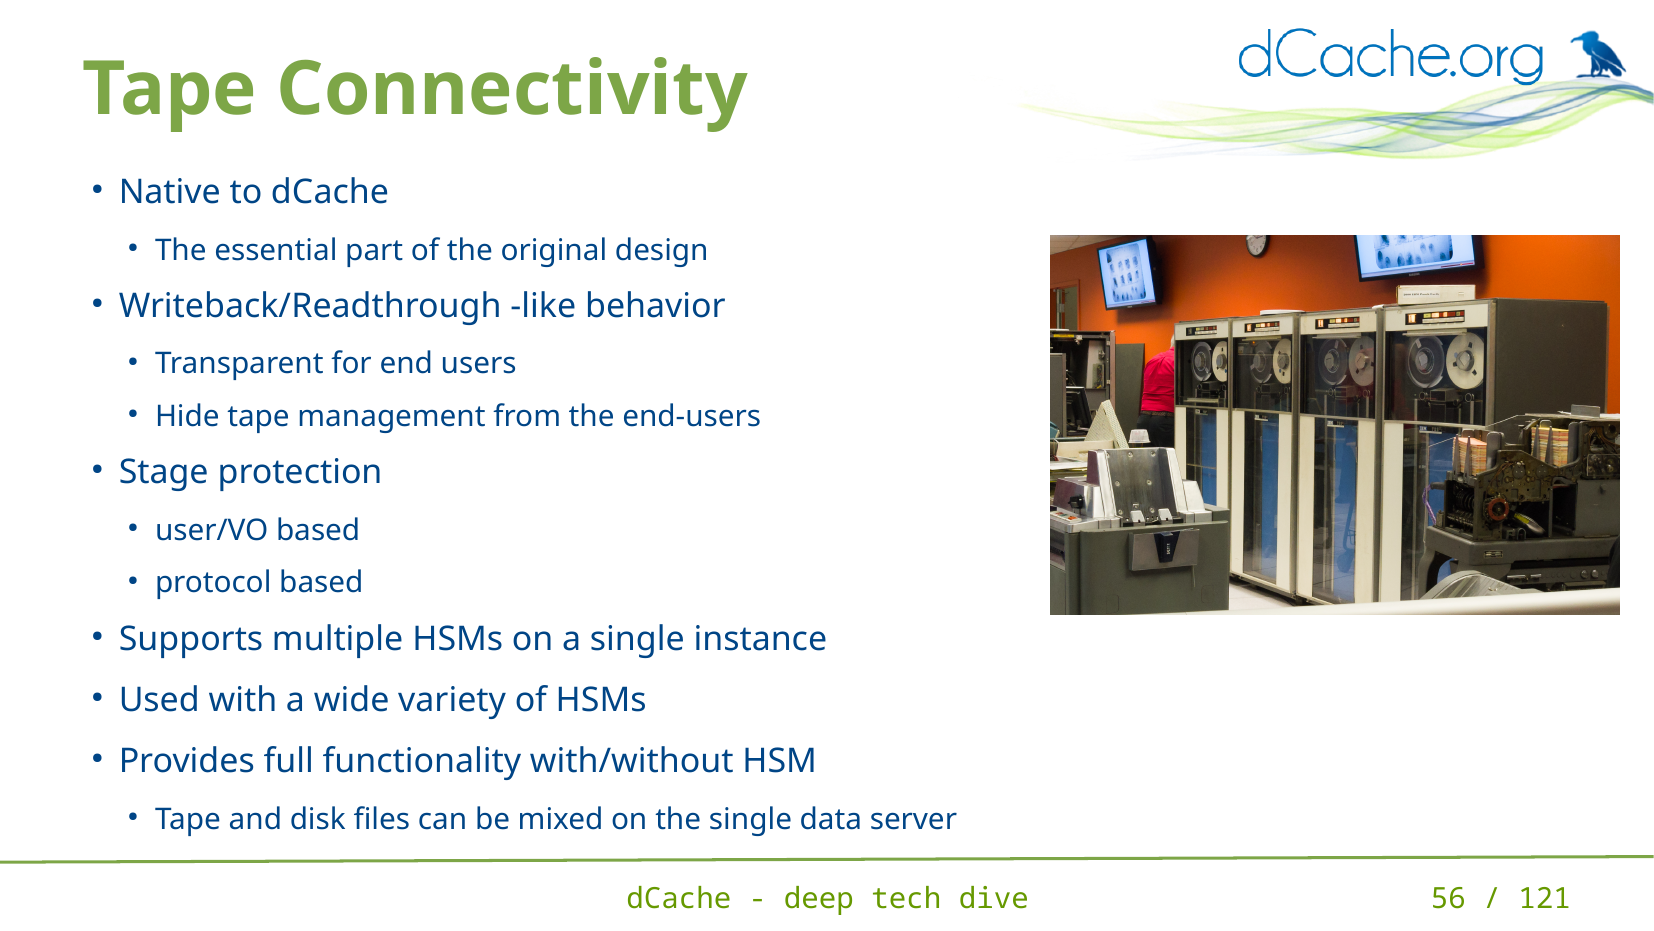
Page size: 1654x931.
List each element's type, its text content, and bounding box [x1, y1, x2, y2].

title Tape Connectivity [82, 40, 1605, 131]
picture [1050, 235, 1620, 616]
list Native to dCache The essential part of the original design Writeback/Readthrough -like behavior Transparent for end users Hide tape management from the end-users Stage protection user/VO based protocol based Supports multiple HSMs on a single instance Used with a wide variety of HSMs Provides full functionality with/without HSM Tape and disk files can be mixed on the single data server [82, 167, 1571, 839]
picture [956, 16, 1654, 169]
